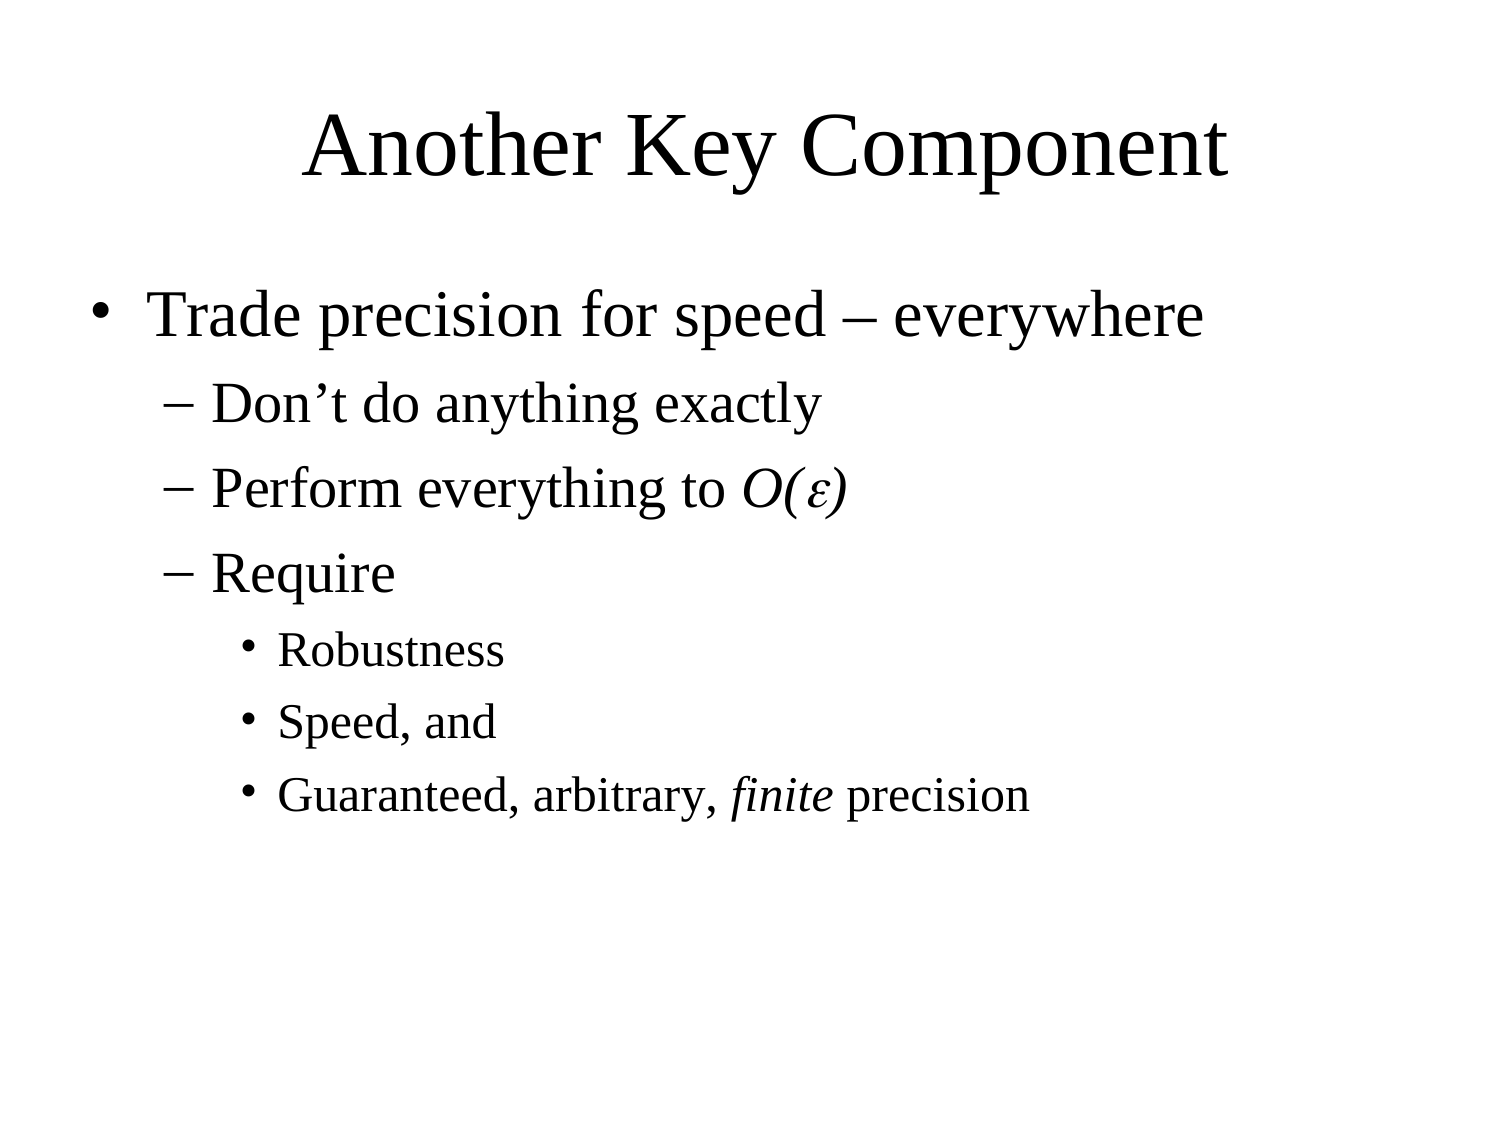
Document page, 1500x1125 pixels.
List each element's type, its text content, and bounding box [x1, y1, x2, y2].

list Trade precision for speed – everywhere Don’t do anything exactly Perform everything to O() Require Robustness Speed, and Guaranteed, arbitrary, finite precision [75, 262, 1426, 1006]
title Another Key Component [75, 45, 1426, 233]
